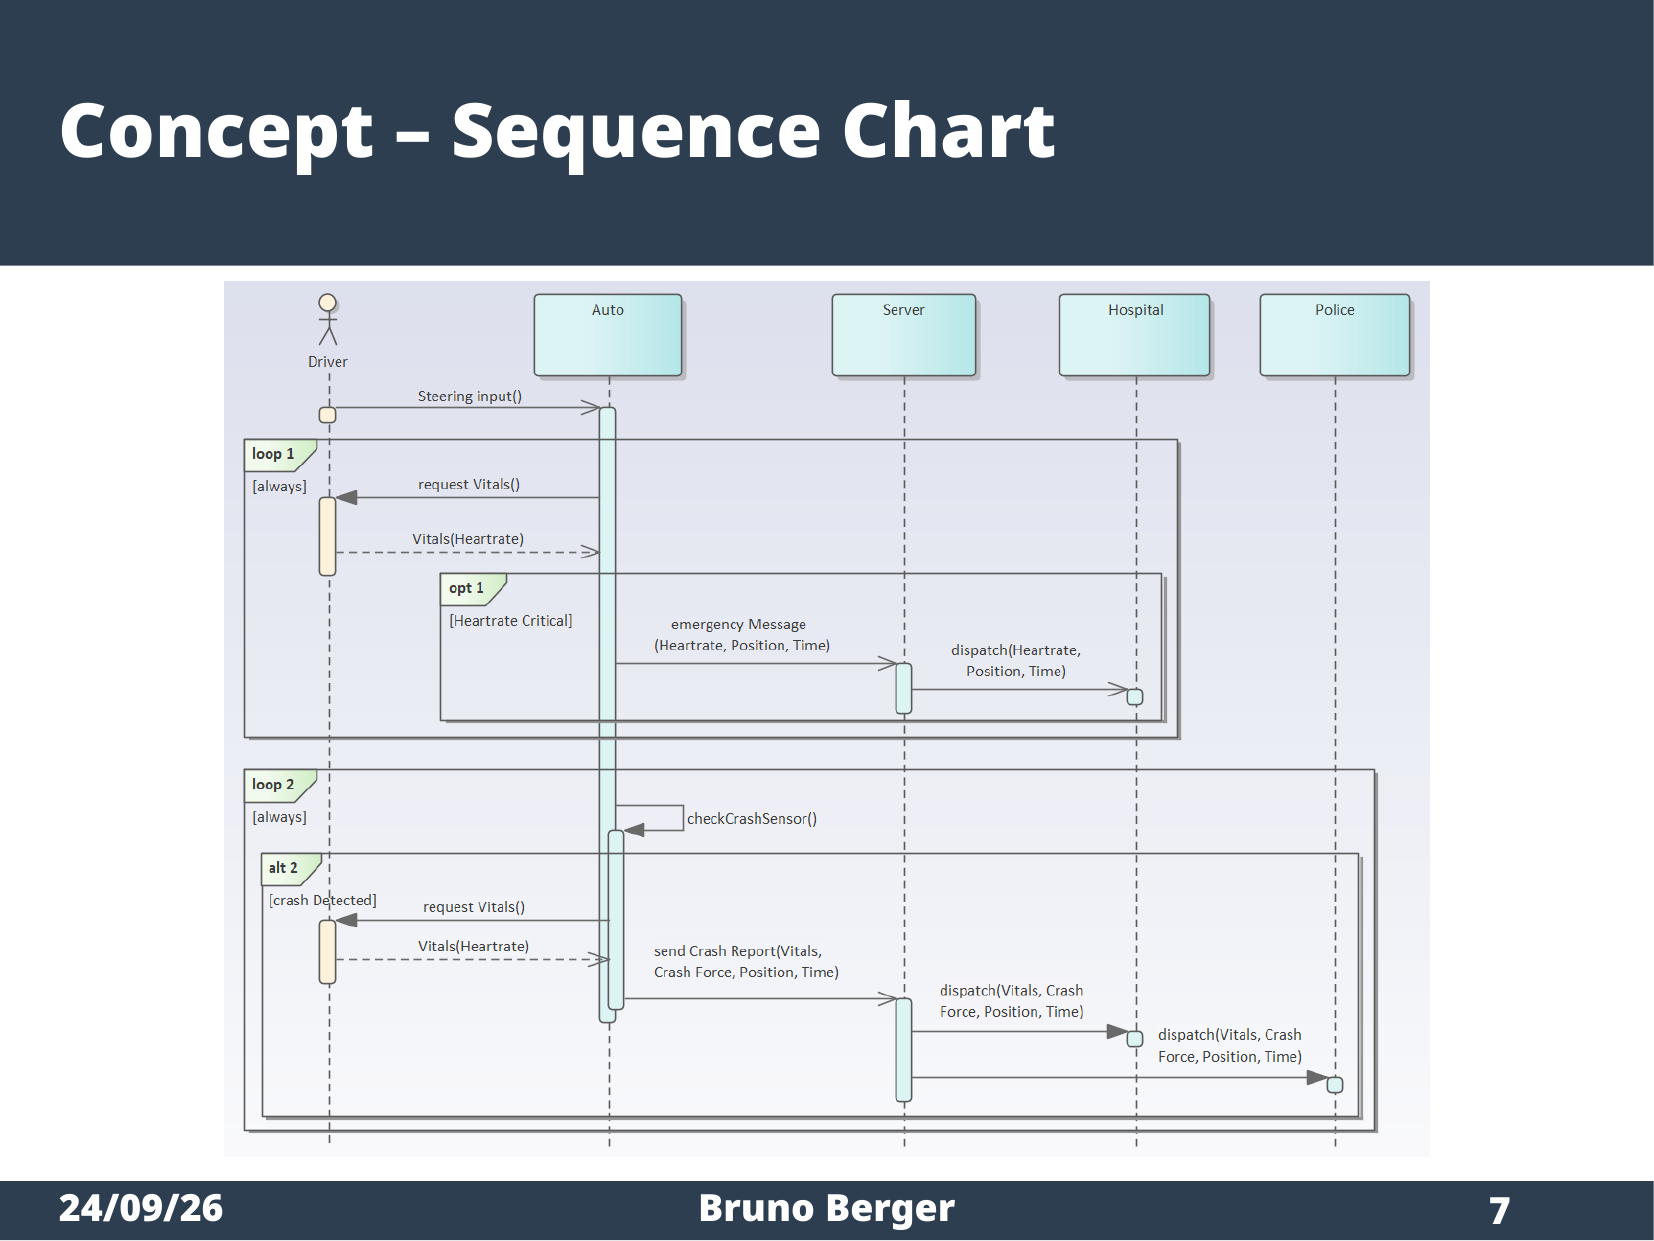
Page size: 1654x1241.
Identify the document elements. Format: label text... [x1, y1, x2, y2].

picture [224, 281, 1430, 1157]
title Concept – Sequence Chart [59, 49, 1595, 207]
